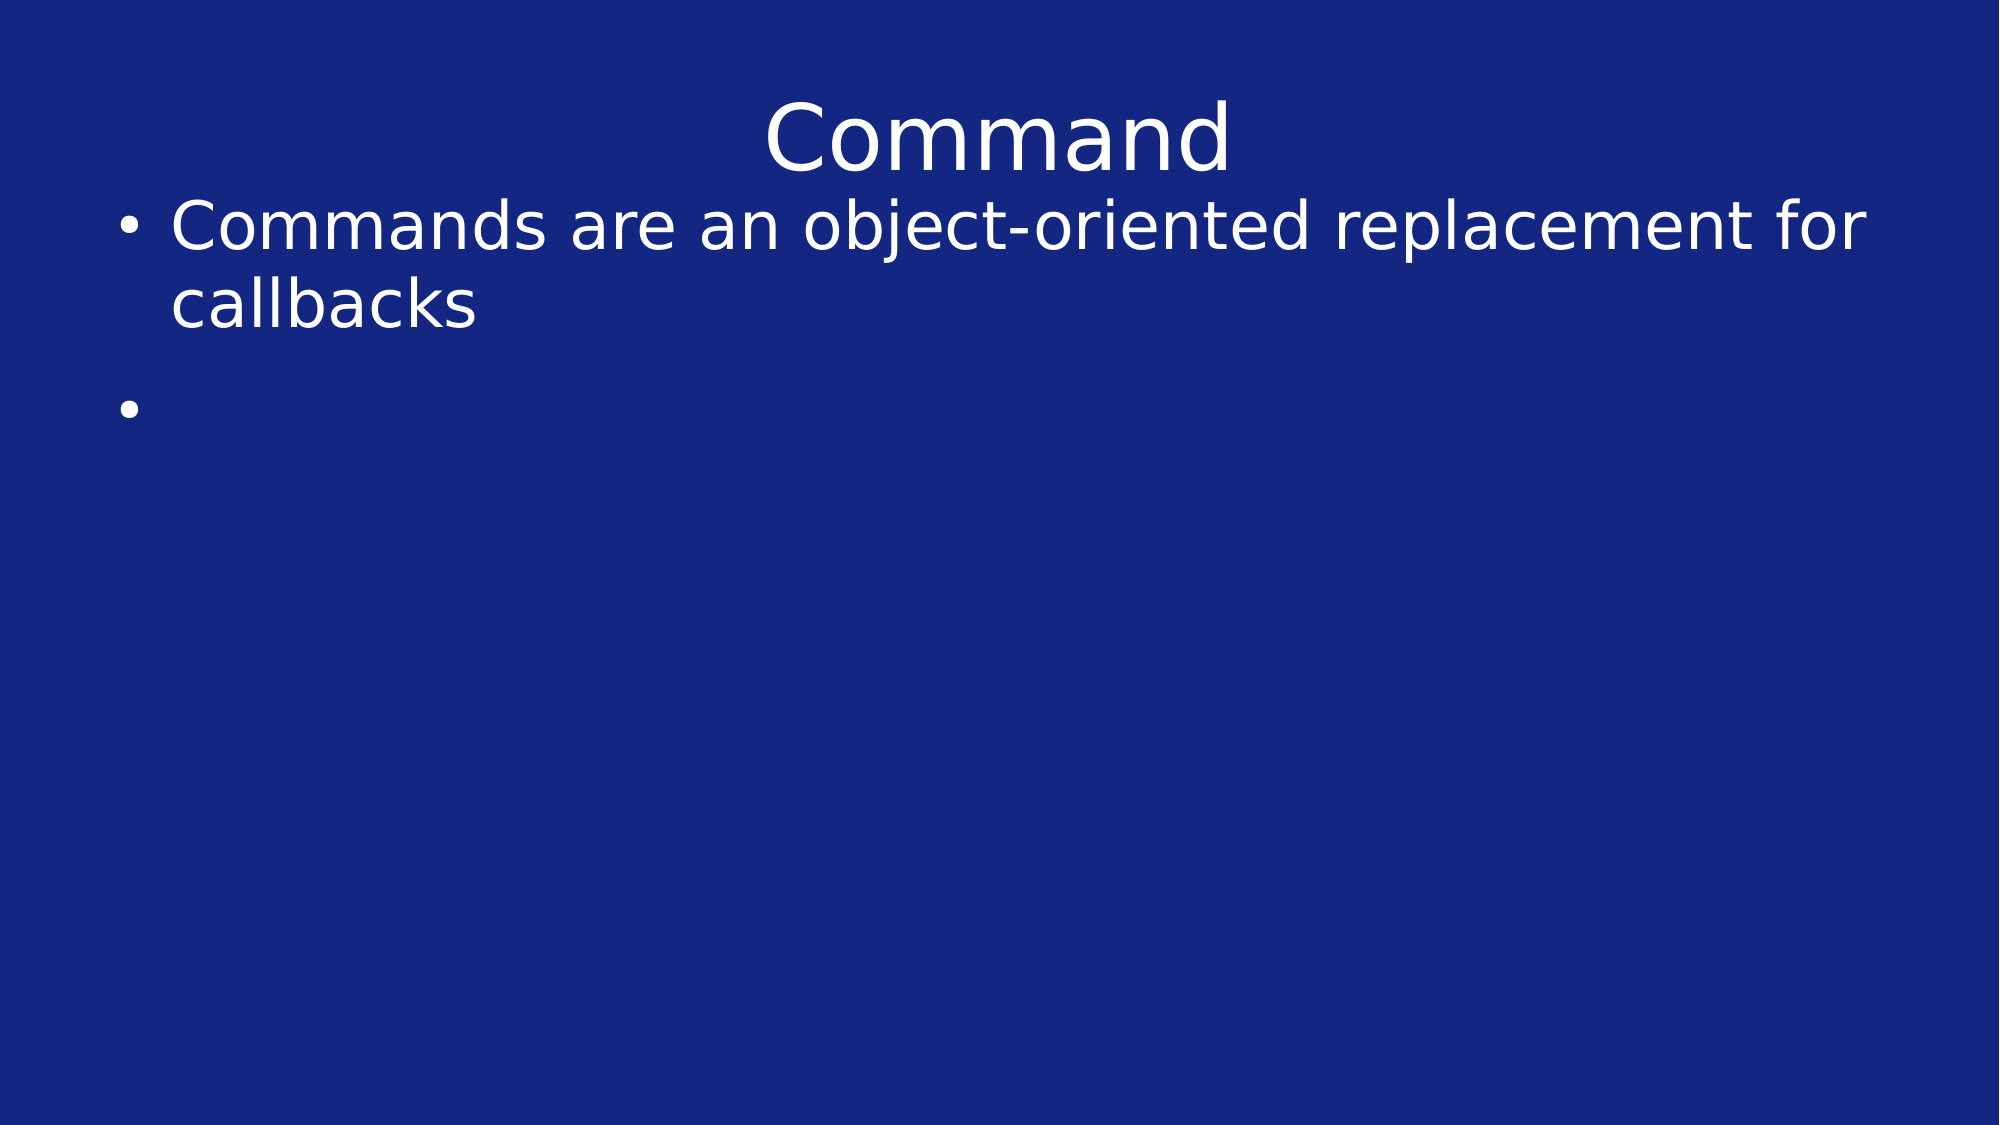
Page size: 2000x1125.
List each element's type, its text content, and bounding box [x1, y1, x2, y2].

title Command [99, 44, 1900, 187]
list Commands are an object-oriented replacement for callbacks [99, 187, 1900, 841]
